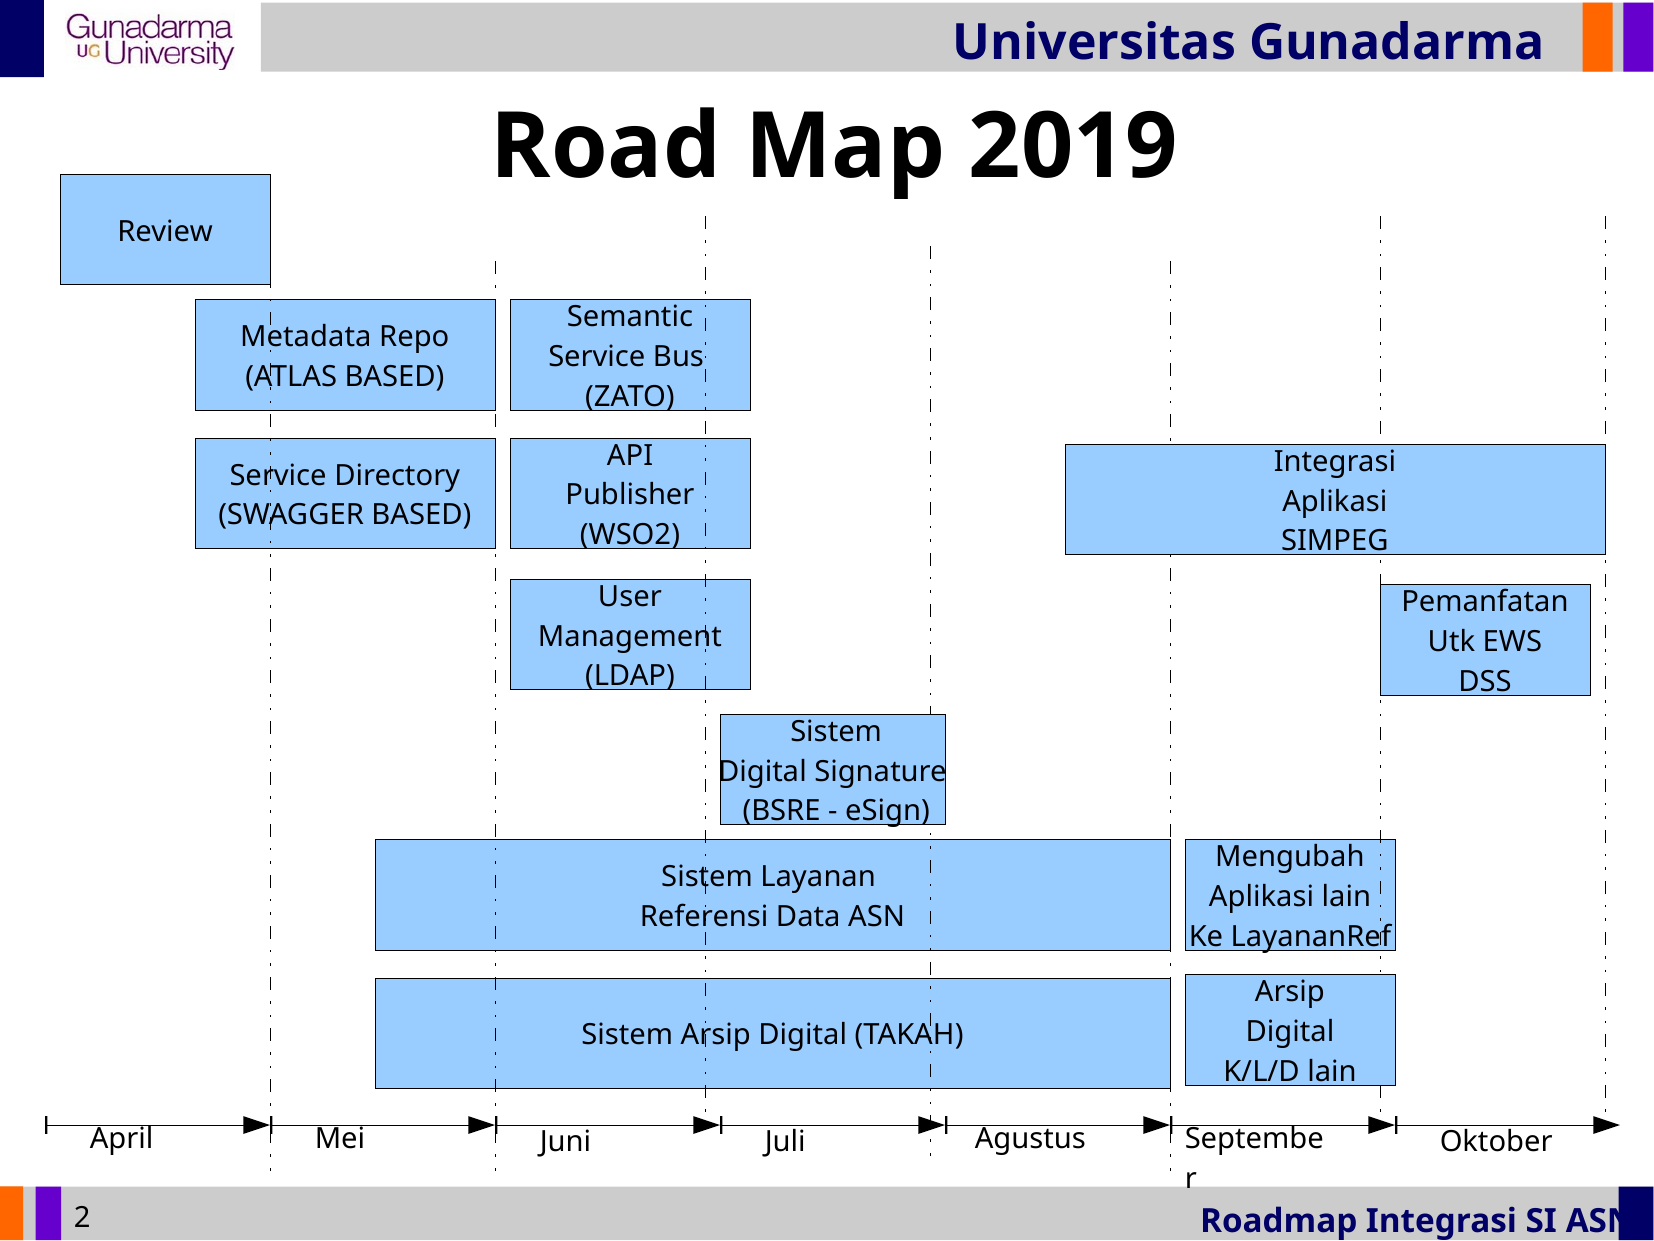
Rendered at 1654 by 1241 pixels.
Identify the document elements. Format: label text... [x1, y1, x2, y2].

text_box Semantic Service Bus (ZATO) [510, 299, 751, 411]
text_box September [1170, 1110, 1351, 1160]
text_box Oktober [1425, 1113, 1621, 1171]
text_box Sistem Arsip Digital (TAKAH) [375, 978, 1171, 1089]
text_box Pemanfatan Utk EWS DSS [1380, 584, 1591, 696]
text_box Agustus [960, 1110, 1126, 1171]
text_box User Management (LDAP) [510, 579, 751, 690]
text_box Juni [525, 1113, 631, 1171]
text_box Juli [750, 1113, 856, 1171]
text_box Arsip Digital K/L/D lain [1185, 974, 1396, 1086]
text_box Metadata Repo (ATLAS BASED) [195, 299, 496, 411]
text_box Integrasi Aplikasi SIMPEG [1065, 444, 1606, 555]
text_box Mei [300, 1110, 406, 1167]
text_box API Publisher (WSO2) [510, 438, 751, 549]
text_box Sistem Layanan Referensi Data ASN [375, 839, 1171, 951]
text_box Service Directory (SWAGGER BASED) [195, 438, 496, 549]
text_box Mengubah Aplikasi lain Ke LayananRef [1185, 839, 1396, 951]
text_box Sistem Digital Signature (BSRE - eSign) [720, 714, 946, 825]
text_box April [75, 1110, 181, 1167]
picture [65, 0, 235, 70]
text_box Review [60, 174, 271, 285]
title Road Map 2019 [78, 87, 1592, 198]
